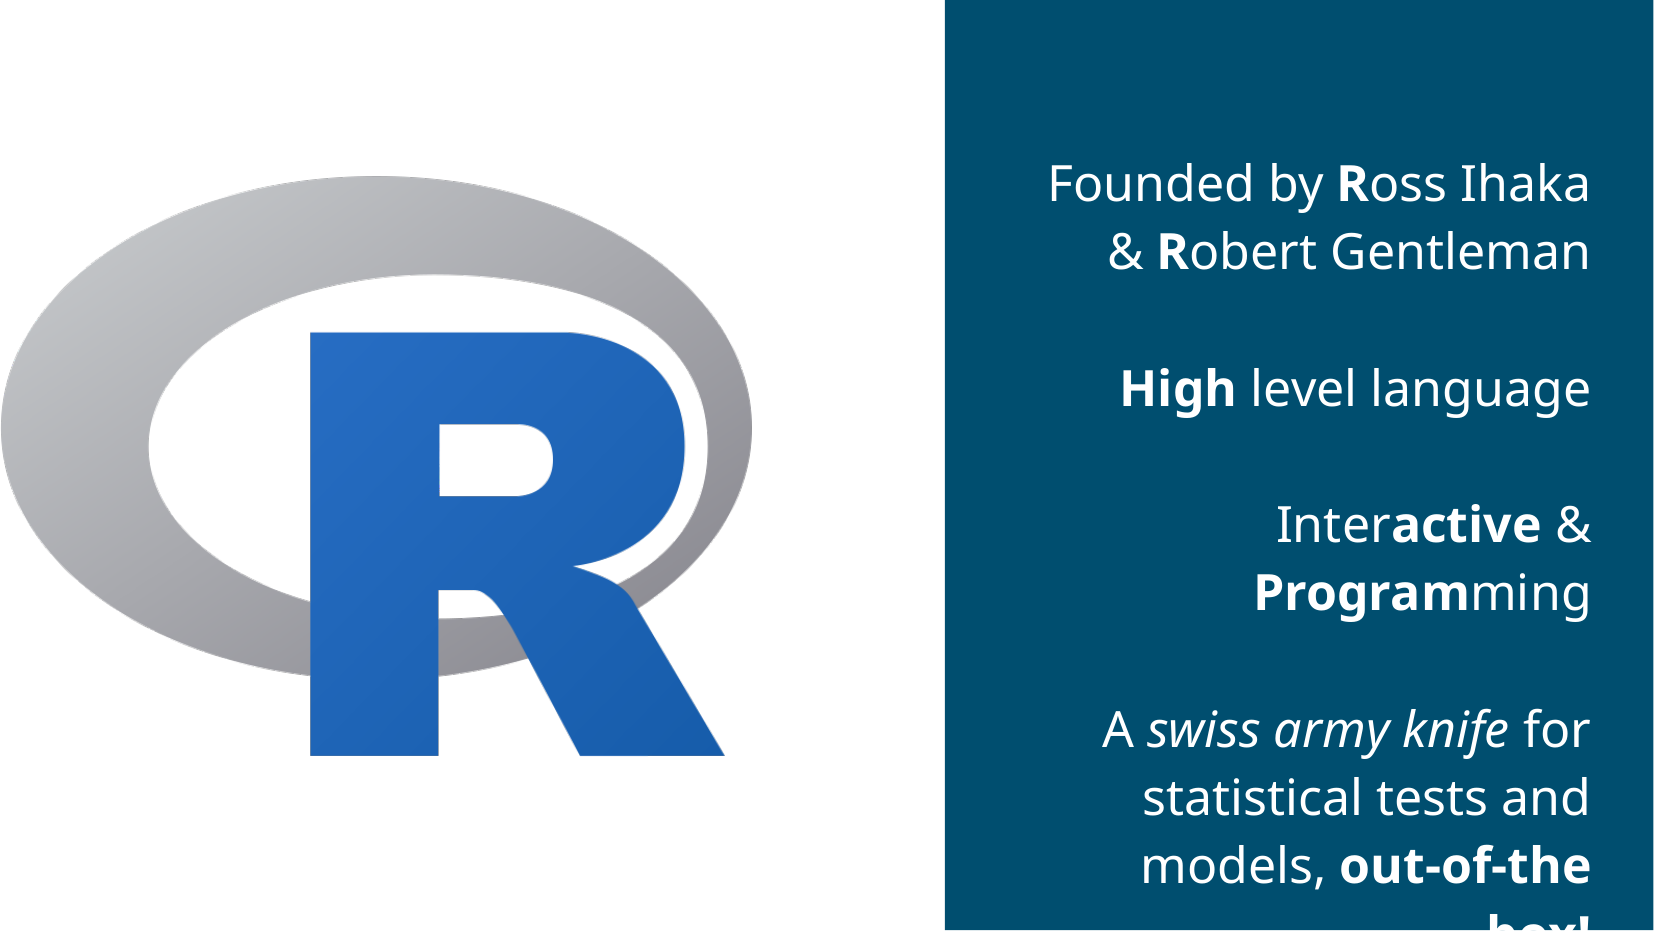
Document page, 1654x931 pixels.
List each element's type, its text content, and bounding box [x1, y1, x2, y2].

text_box [944, 0, 1654, 931]
picture [0, 173, 754, 758]
text_box Founded by Ross Ihaka & Robert Gentleman High level language Interactive & Programming A swiss army knife for statistical tests and models, out-of-the box! [1015, 140, 1607, 758]
